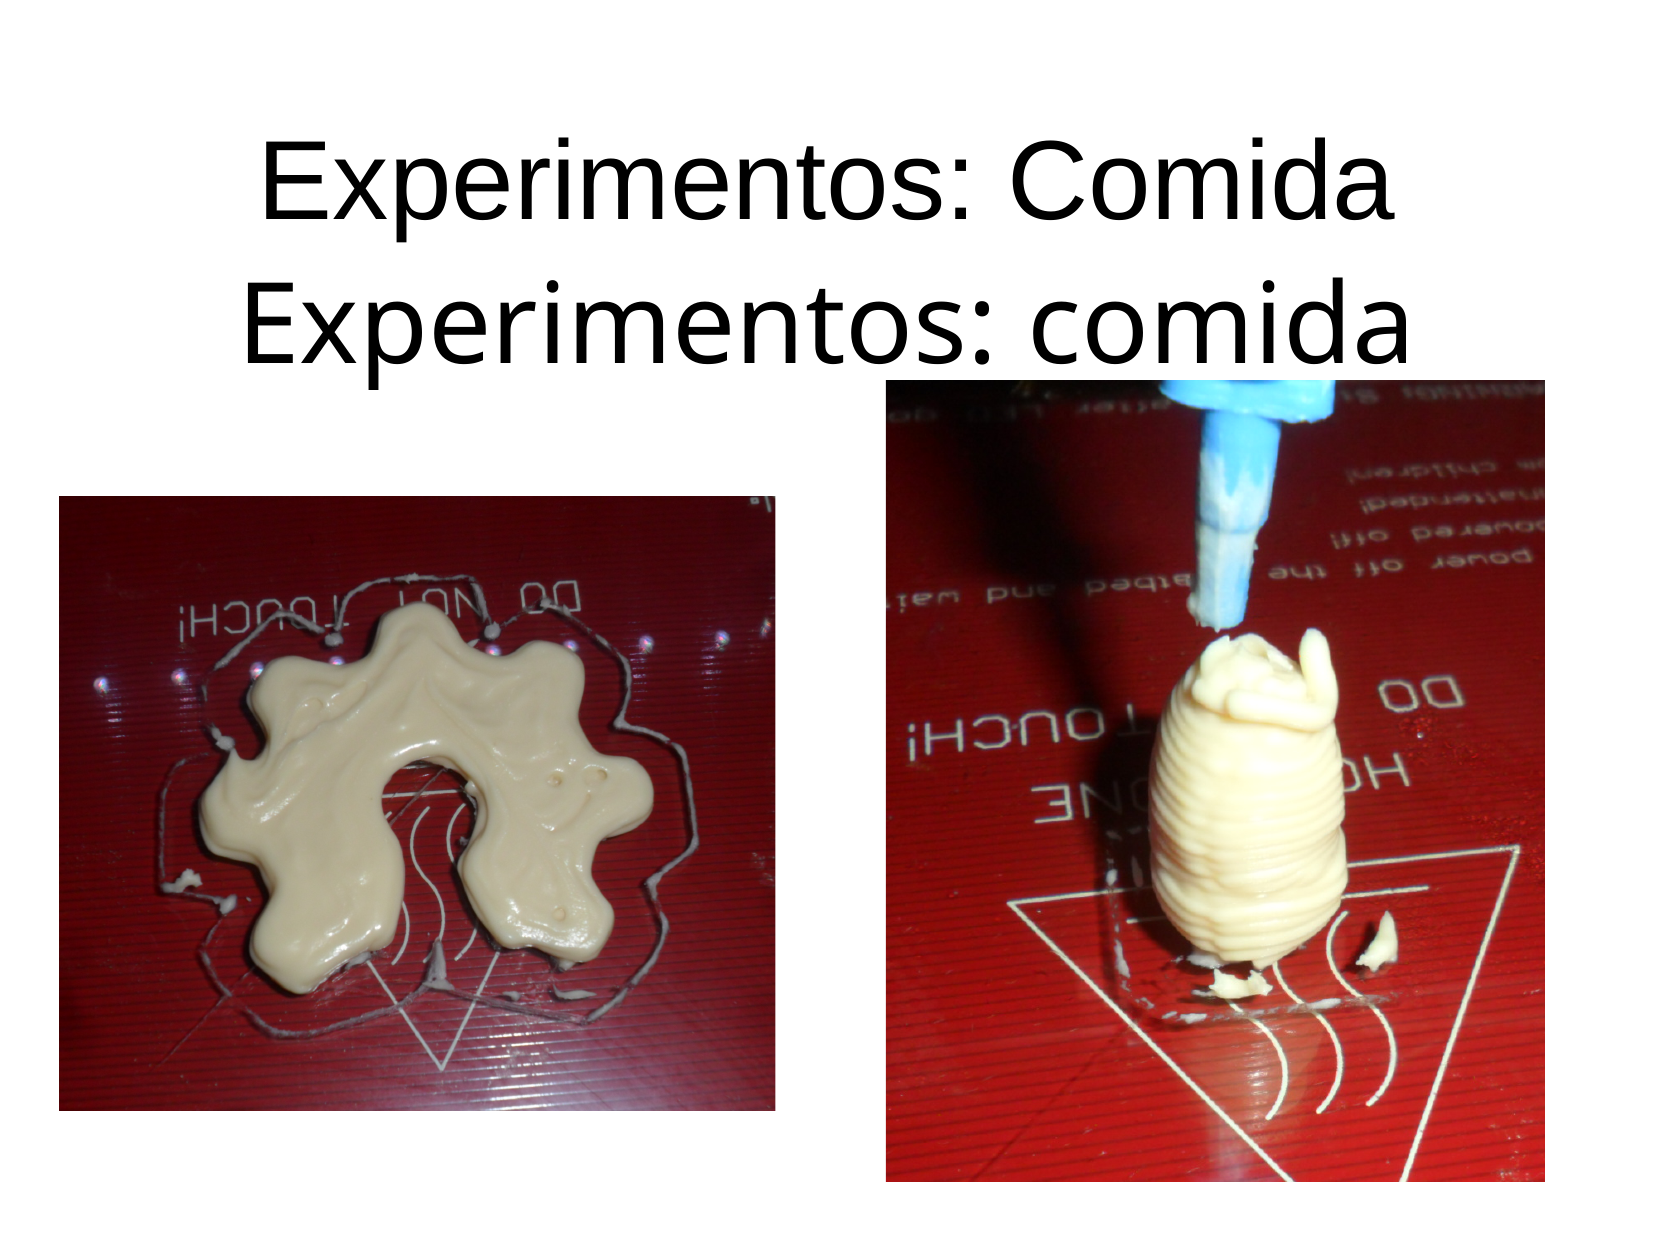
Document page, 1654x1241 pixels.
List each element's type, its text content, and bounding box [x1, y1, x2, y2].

picture [59, 496, 776, 1111]
text_box Experimentos: Comida Experimentos: comida [94, 110, 1560, 1130]
picture [885, 380, 1545, 1182]
